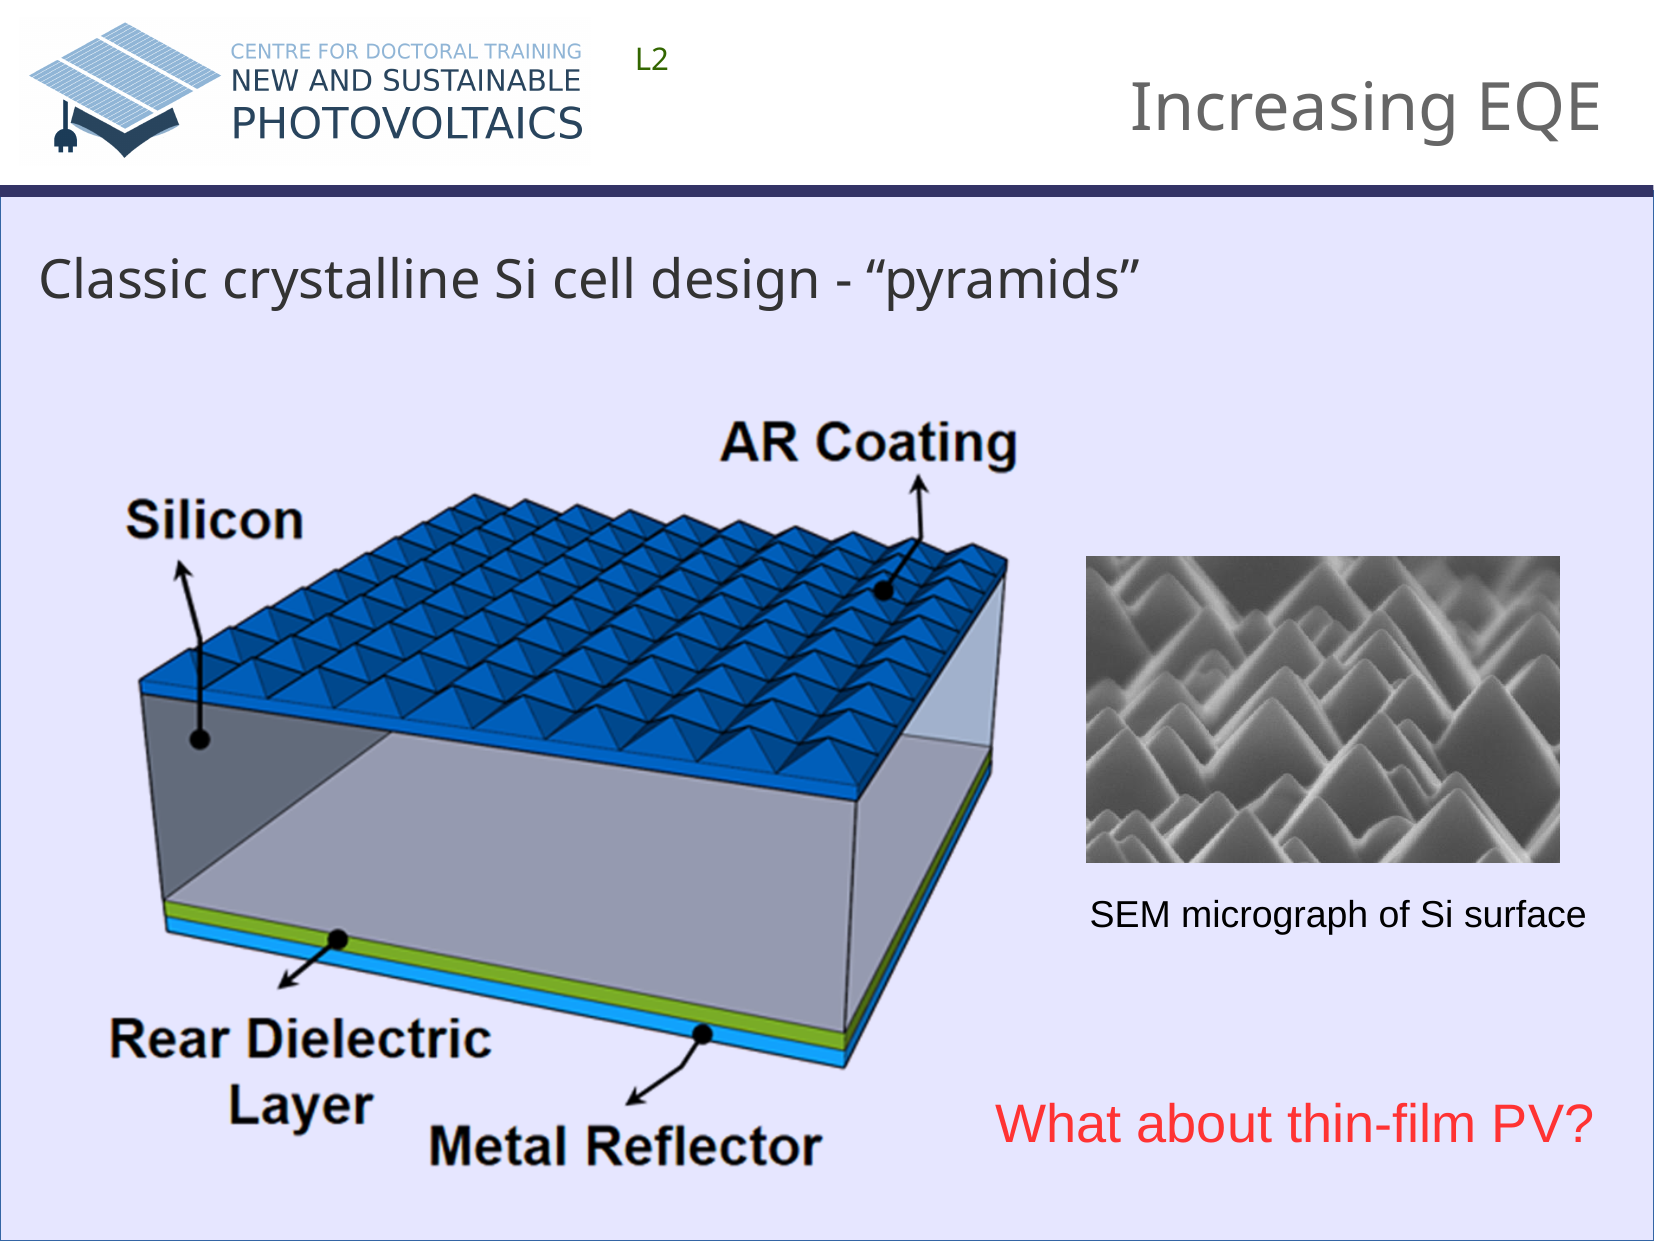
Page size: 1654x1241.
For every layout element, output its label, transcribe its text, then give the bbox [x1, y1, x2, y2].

text_box What about thin-film PV? [980, 1086, 1611, 1163]
text_box SEM micrograph of Si surface [1074, 885, 1602, 943]
text_box Increasing EQE [708, 51, 1619, 142]
text_box Classic crystalline Si cell design - “pyramids” [23, 233, 1607, 457]
picture [19, 17, 591, 166]
text_box [0, 197, 1654, 1241]
picture [4, 354, 1560, 1241]
text_box L2 [620, 29, 880, 80]
